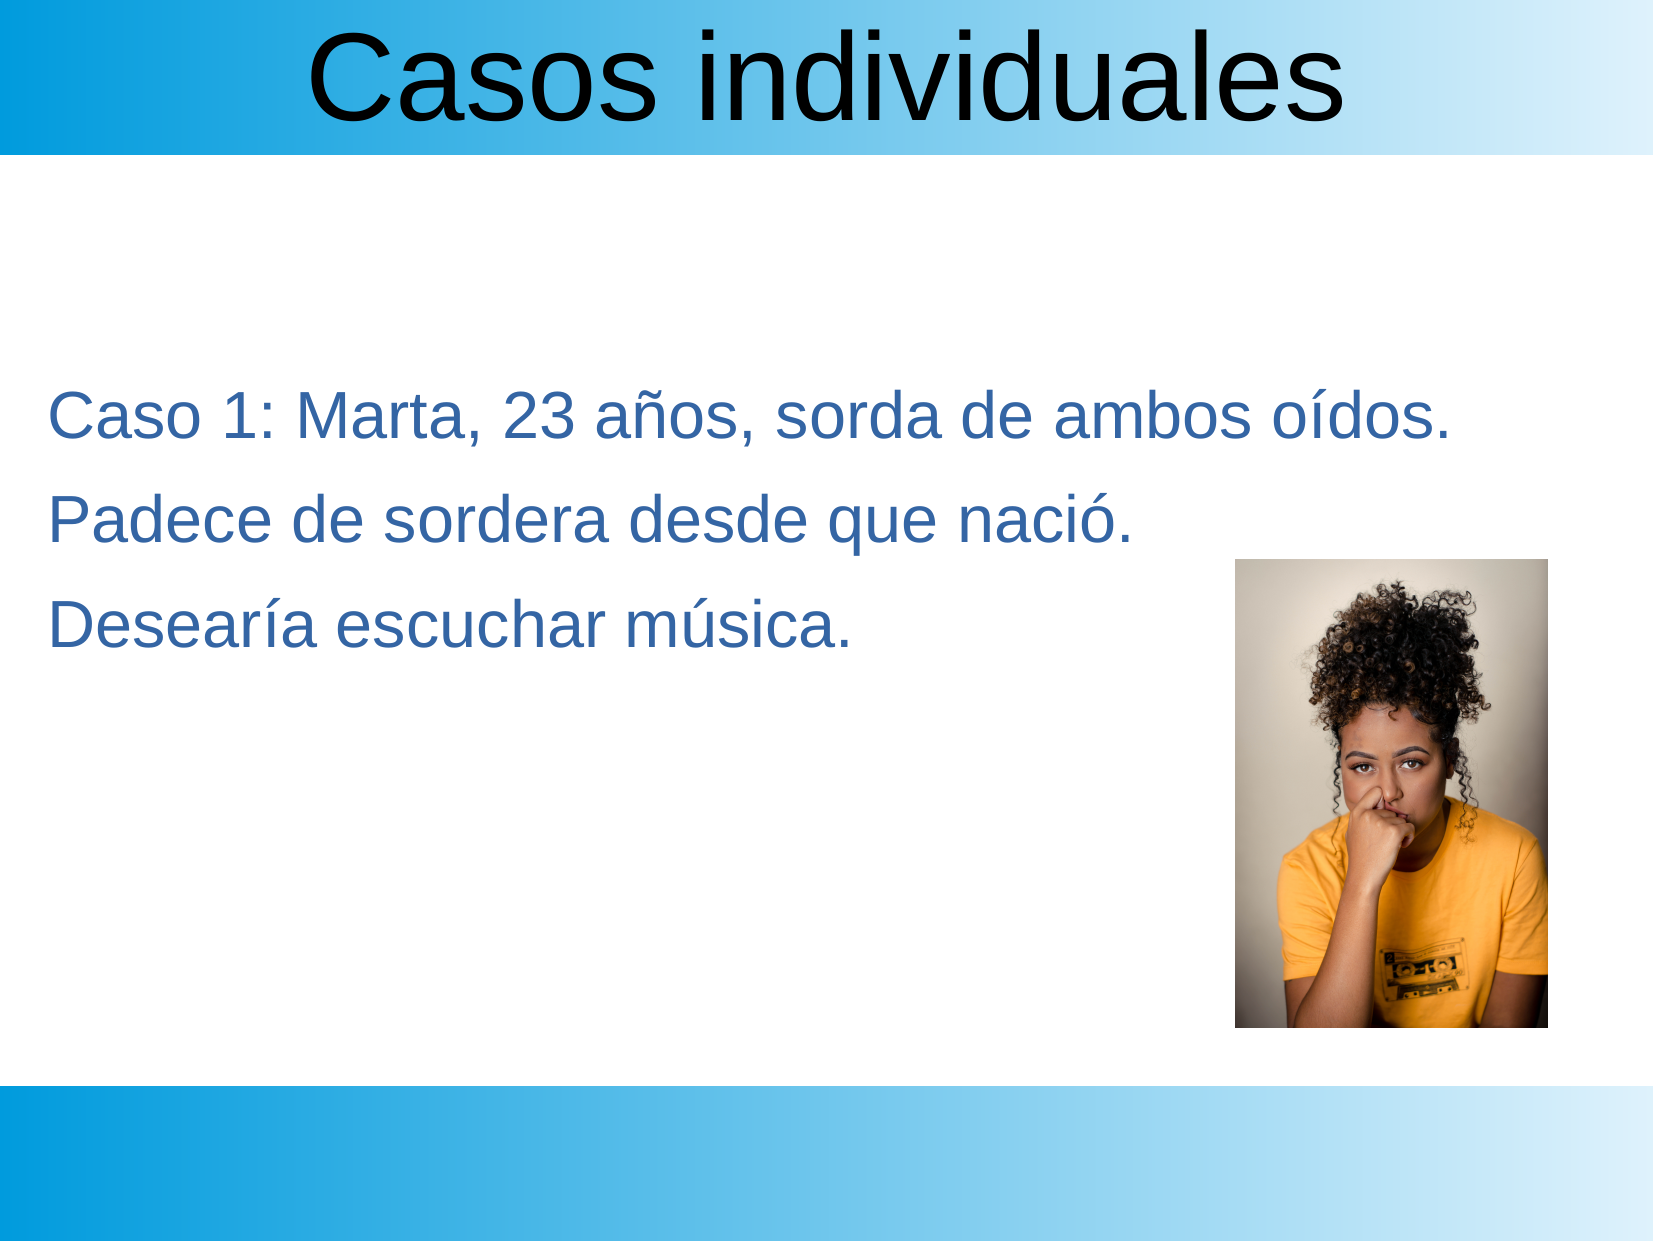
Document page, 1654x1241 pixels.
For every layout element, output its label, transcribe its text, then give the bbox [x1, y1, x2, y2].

title Casos individuales [82, 0, 1571, 155]
picture [1235, 559, 1548, 1028]
list Caso 1: Marta, 23 años, sorda de ambos oídos. Padece de sordera desde que nació. Desearía escuchar música. [0, 377, 1630, 709]
